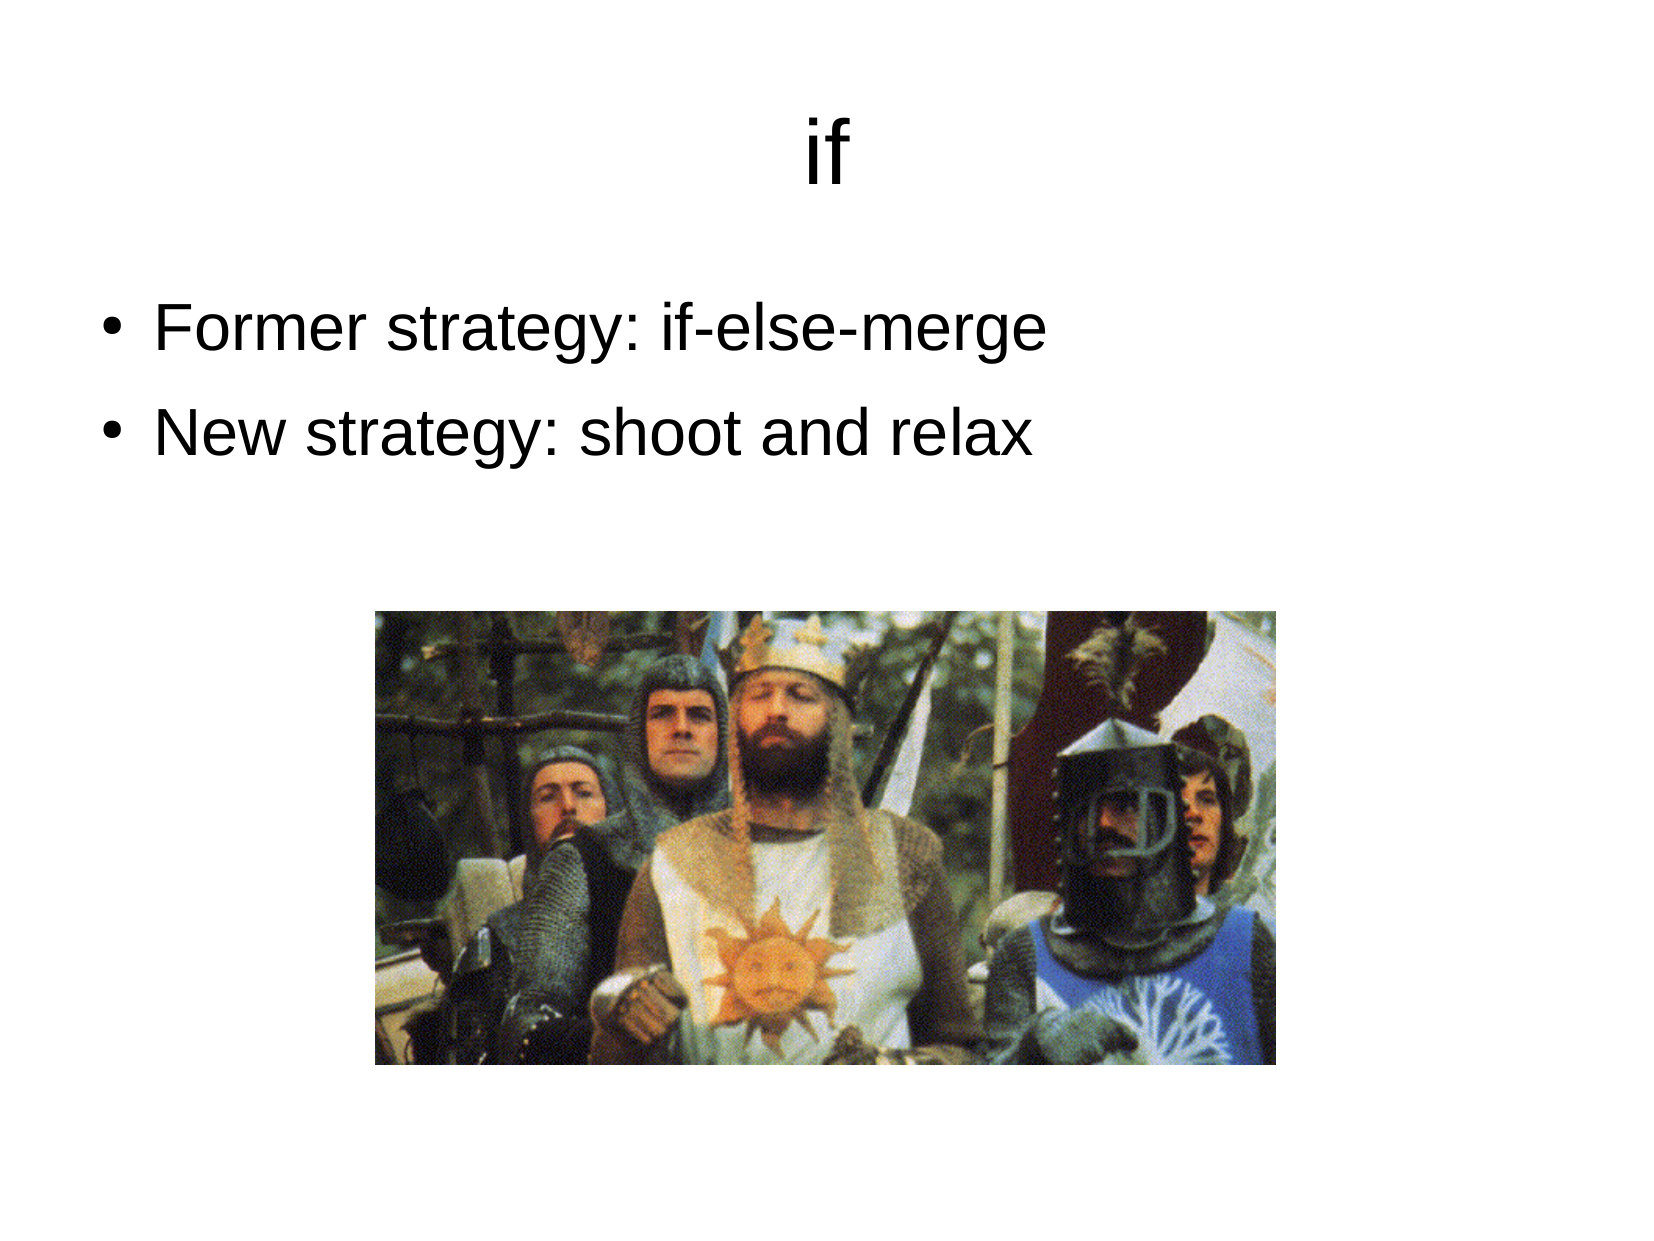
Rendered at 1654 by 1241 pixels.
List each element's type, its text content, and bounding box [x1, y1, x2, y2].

title if [82, 49, 1571, 257]
picture [375, 611, 1276, 1066]
list Former strategy: if-else-merge New strategy: shoot and relax [82, 290, 1571, 1010]
